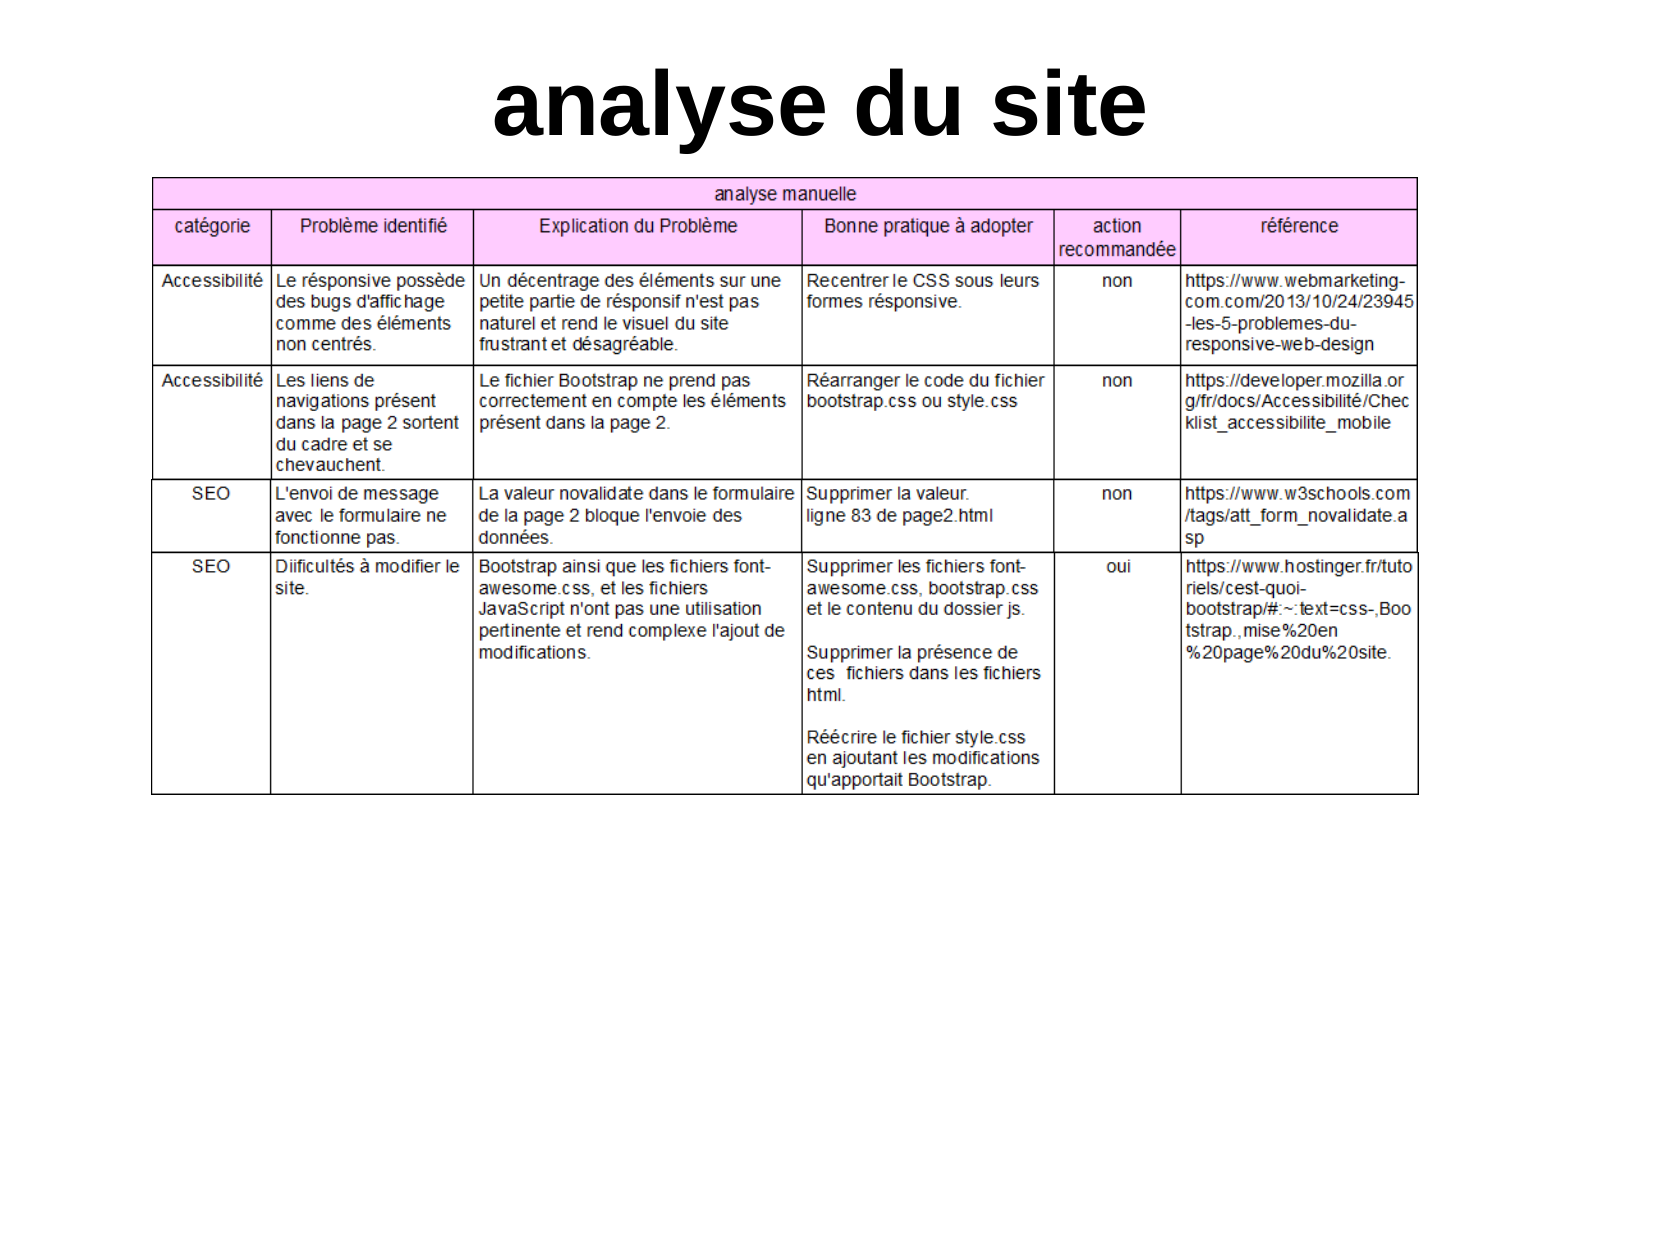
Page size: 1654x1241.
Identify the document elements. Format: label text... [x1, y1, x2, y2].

picture [151, 177, 1419, 795]
title analyse du site [76, 0, 1565, 208]
